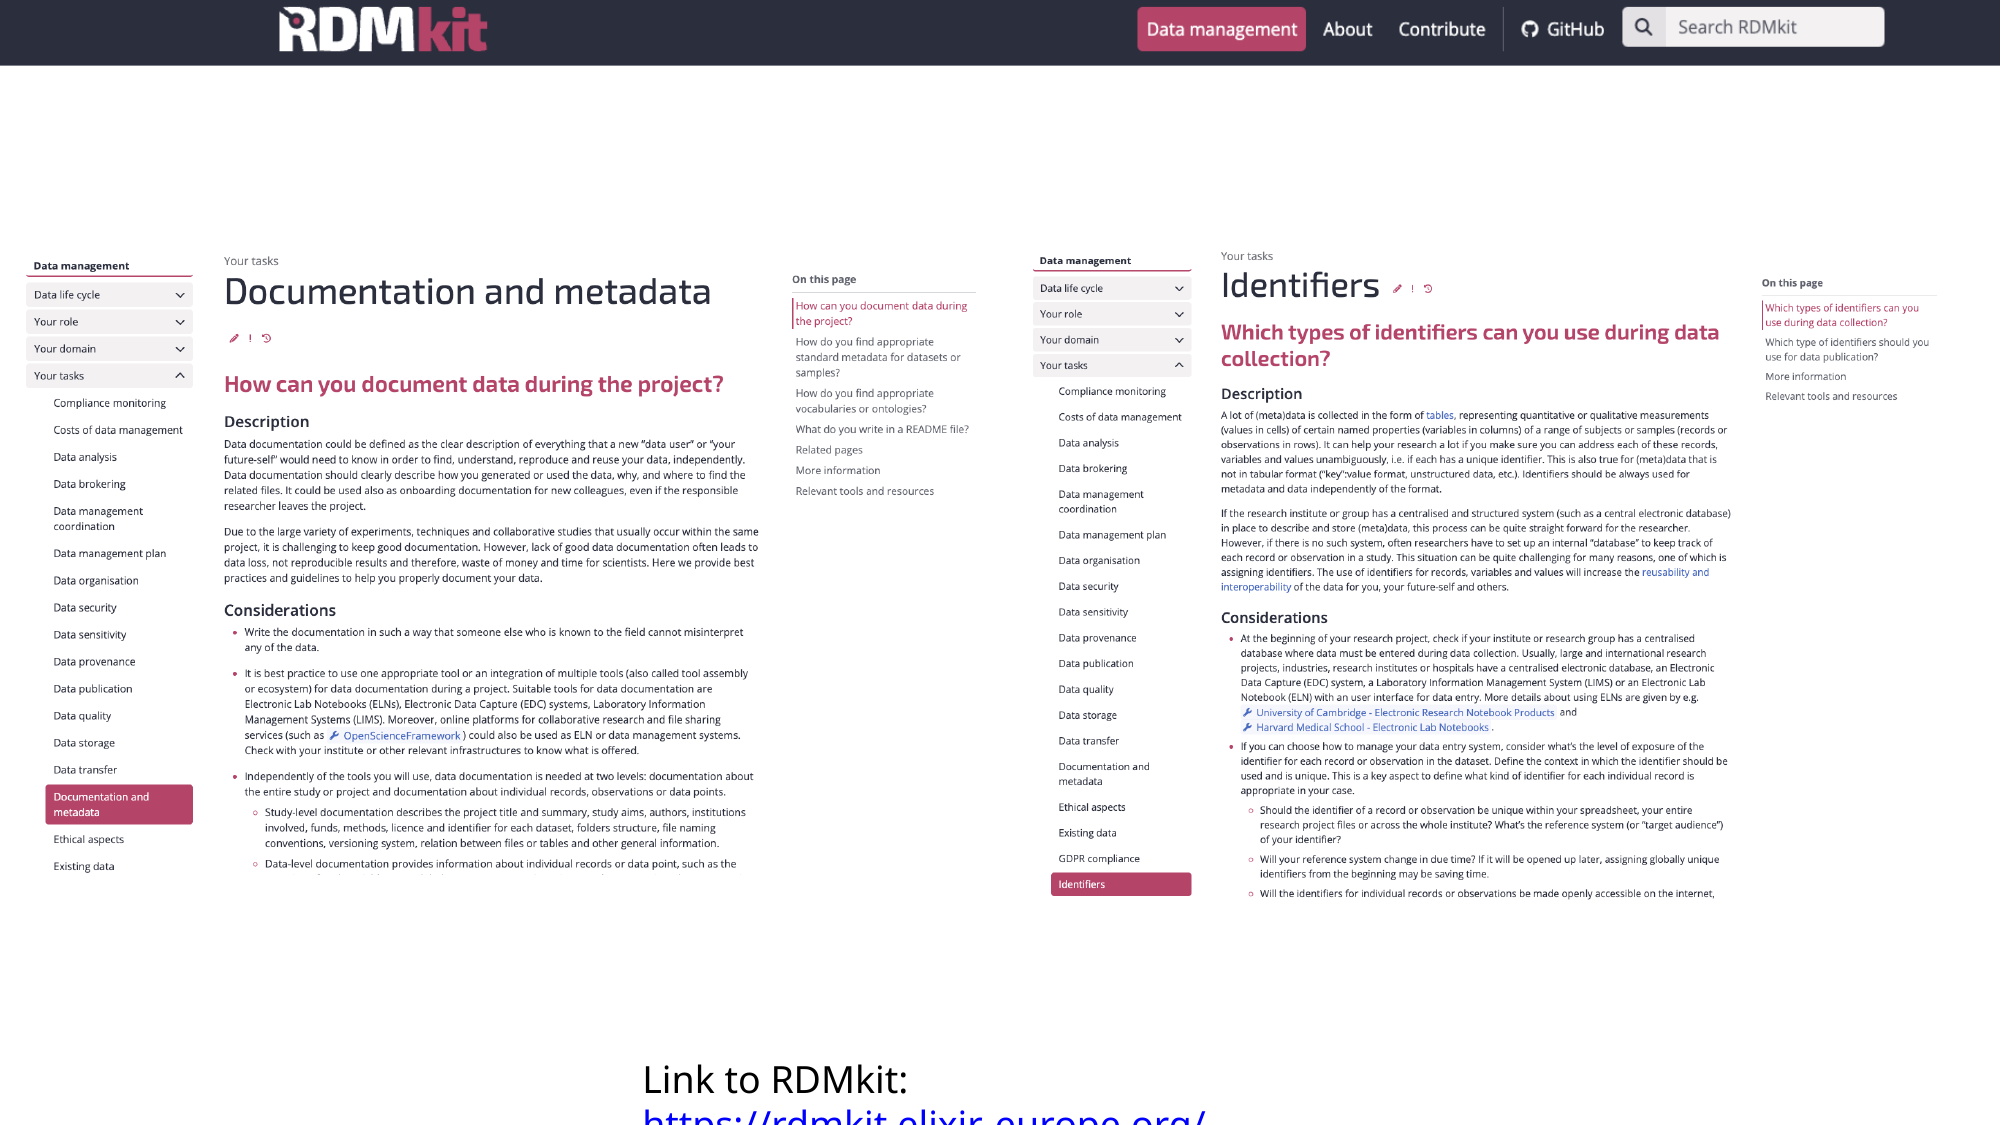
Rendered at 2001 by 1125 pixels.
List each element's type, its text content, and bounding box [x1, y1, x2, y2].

picture [1022, 248, 1940, 903]
text_box Link to RDMkit: https://rdmkit.elixir-europe.org/ [627, 1048, 1428, 1125]
picture [15, 248, 979, 875]
picture [0, 0, 2000, 69]
